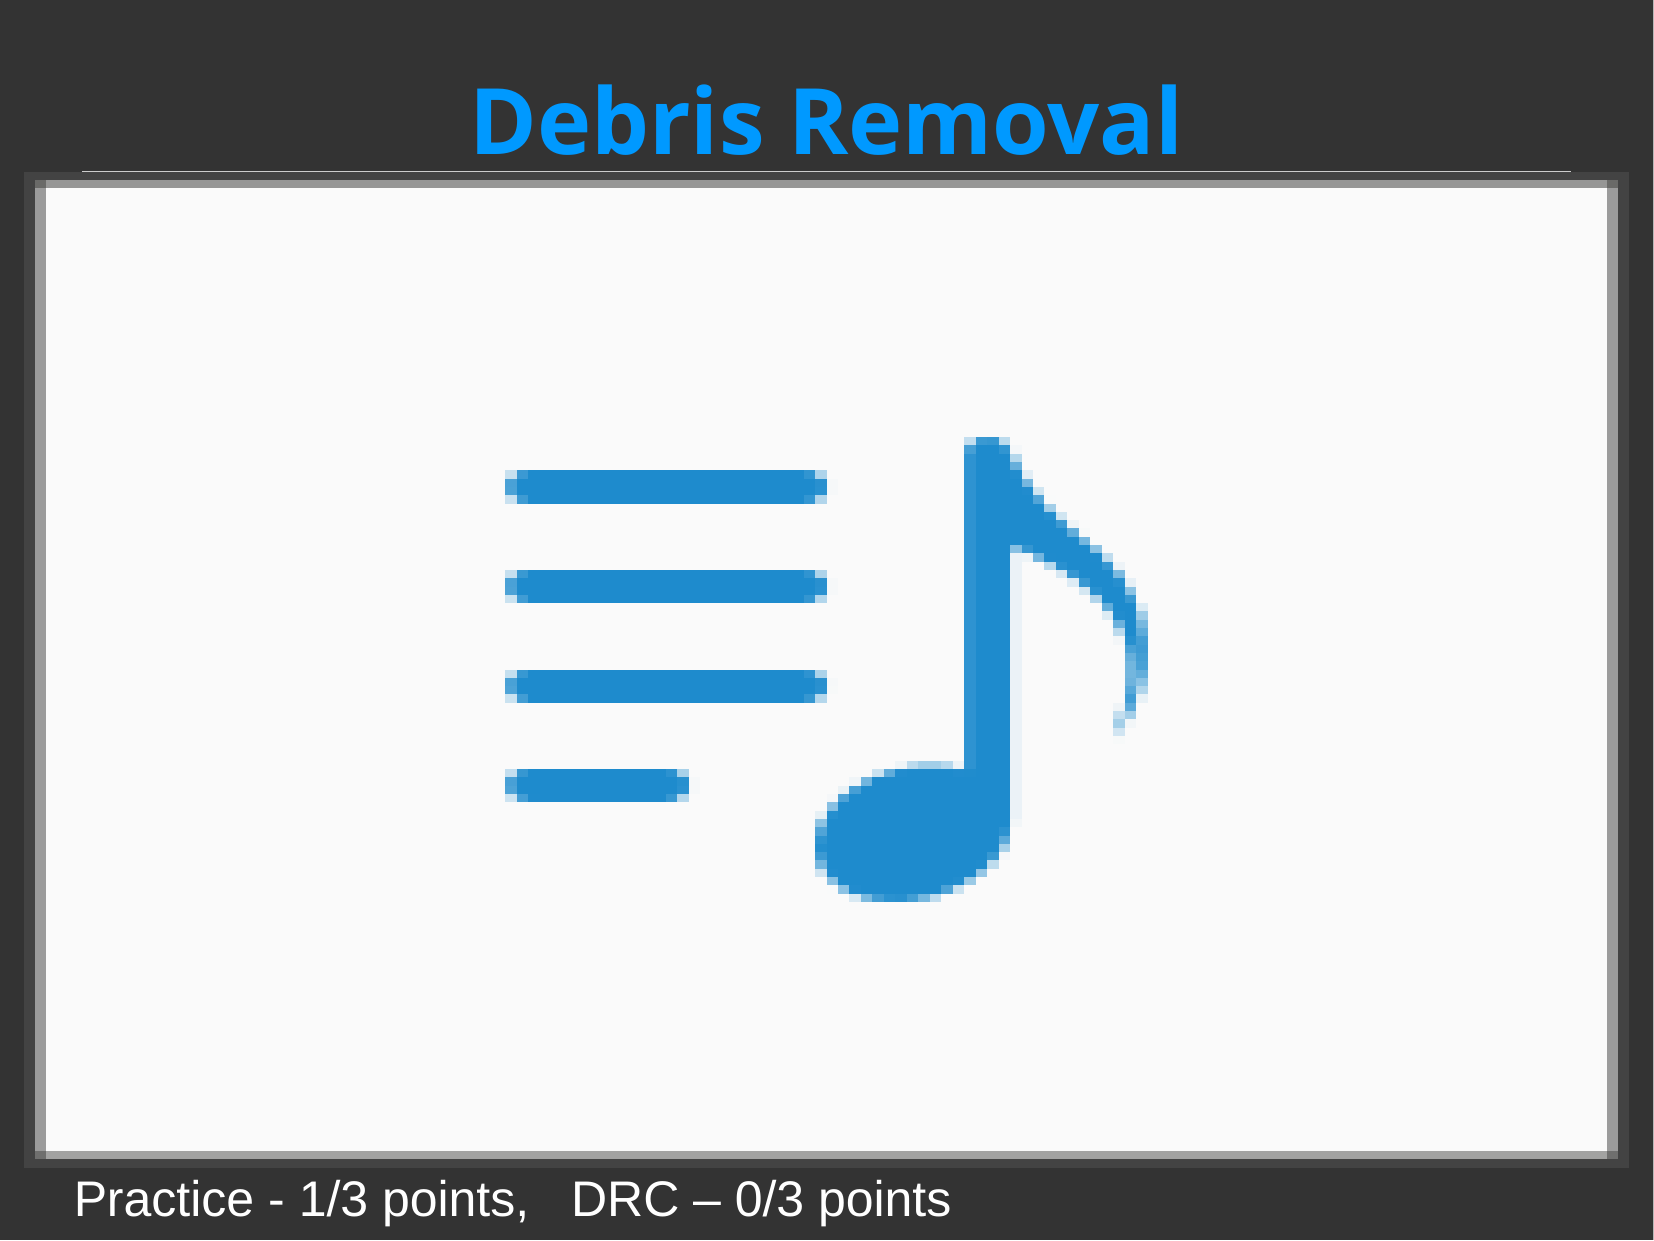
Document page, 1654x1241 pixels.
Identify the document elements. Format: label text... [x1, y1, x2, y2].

text_box Practice - 1/3 points, DRC – 0/3 points [59, 1163, 969, 1235]
title Debris Removal [82, 49, 1571, 171]
text_box [23, 171, 1630, 1169]
